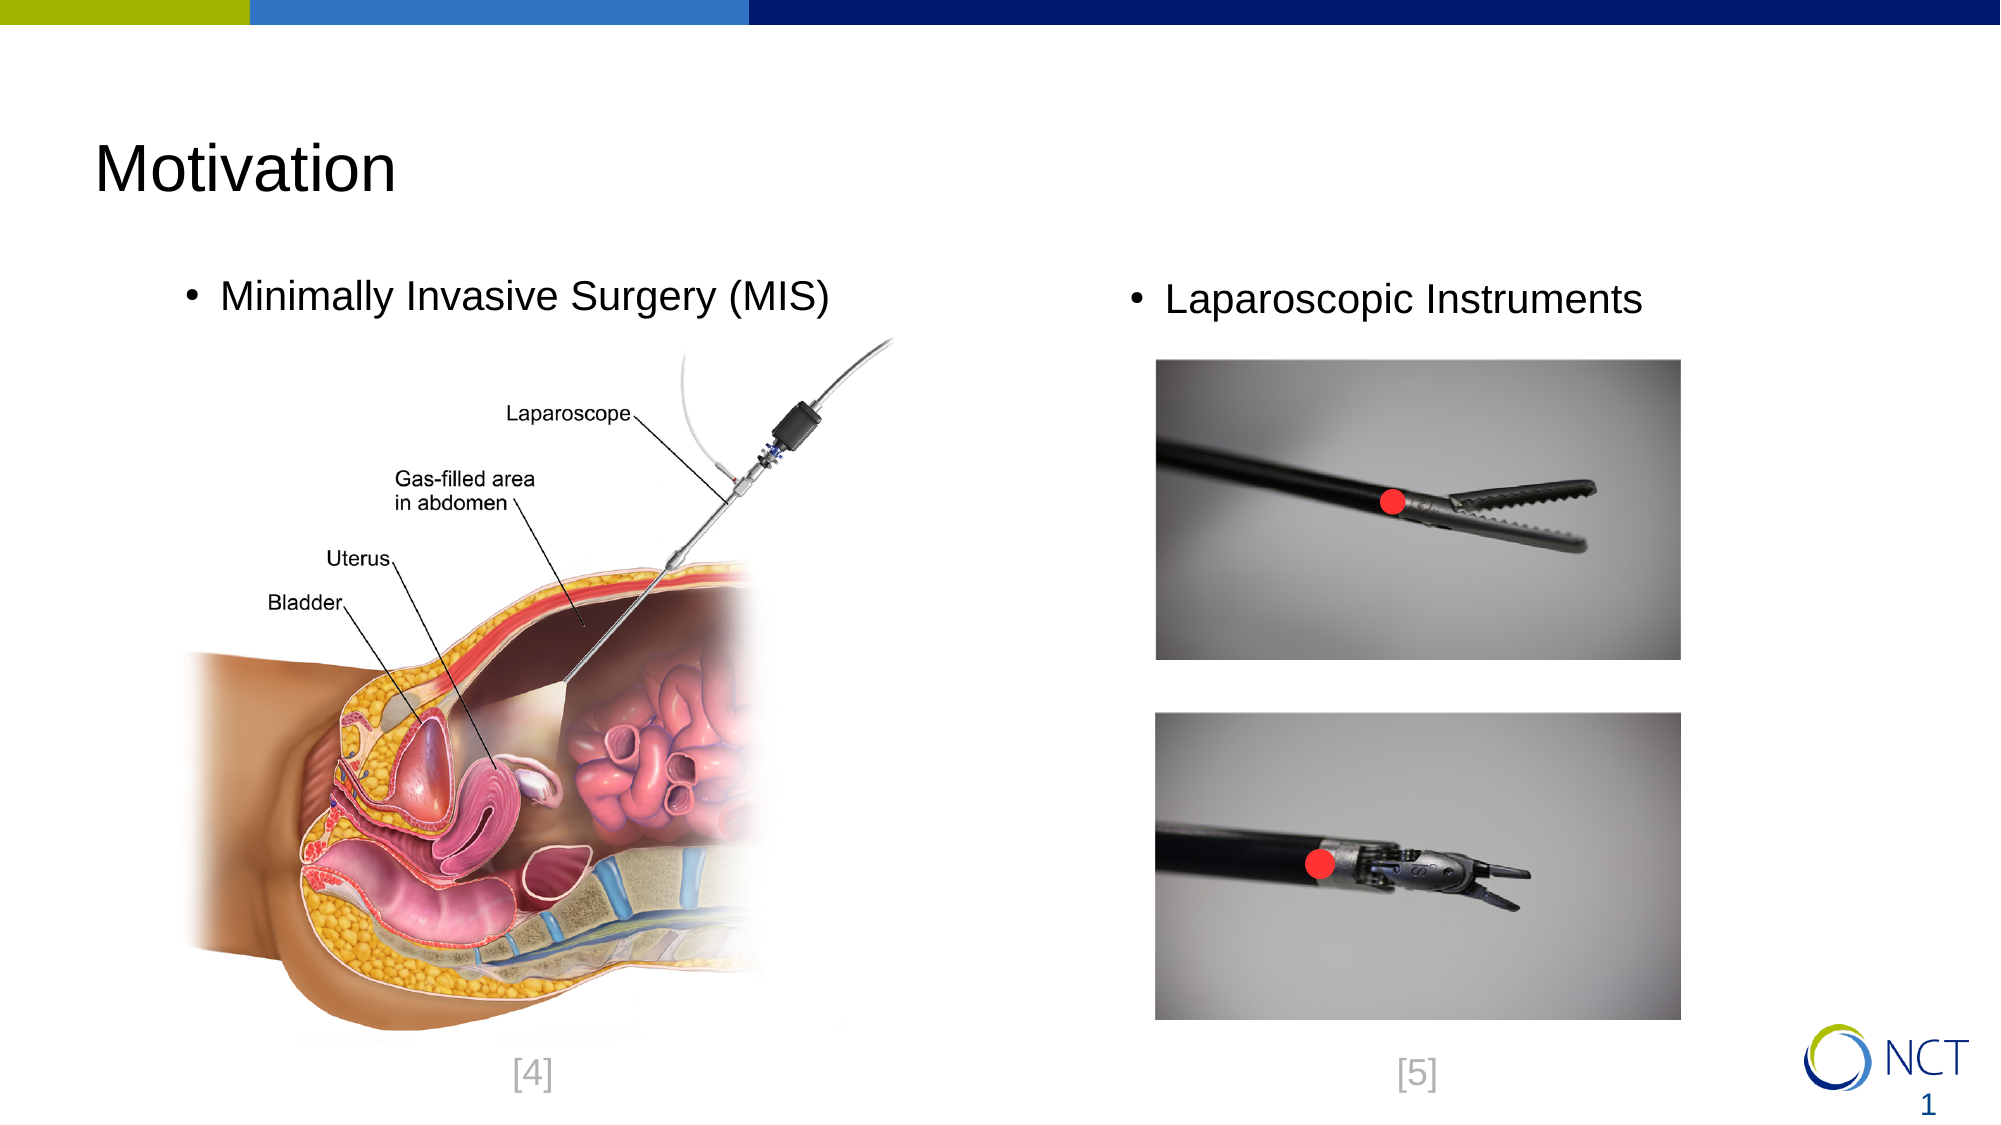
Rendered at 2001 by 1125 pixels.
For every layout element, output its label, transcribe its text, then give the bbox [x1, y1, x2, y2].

picture [173, 329, 894, 1051]
text_box [5] [1387, 1035, 1448, 1110]
picture [1155, 712, 1681, 1021]
text_box [1380, 488, 1406, 515]
picture [1804, 1024, 1969, 1091]
text_box [4] [481, 1035, 586, 1110]
text_box Laparoscopic Instruments [1114, 268, 1756, 330]
subtitle Minimally Invasive Surgery (MIS) [184, 272, 871, 329]
text_box [1305, 848, 1336, 880]
picture [1155, 359, 1681, 661]
text_box 1 [1905, 1080, 1951, 1125]
title Motivation [94, 75, 1886, 263]
